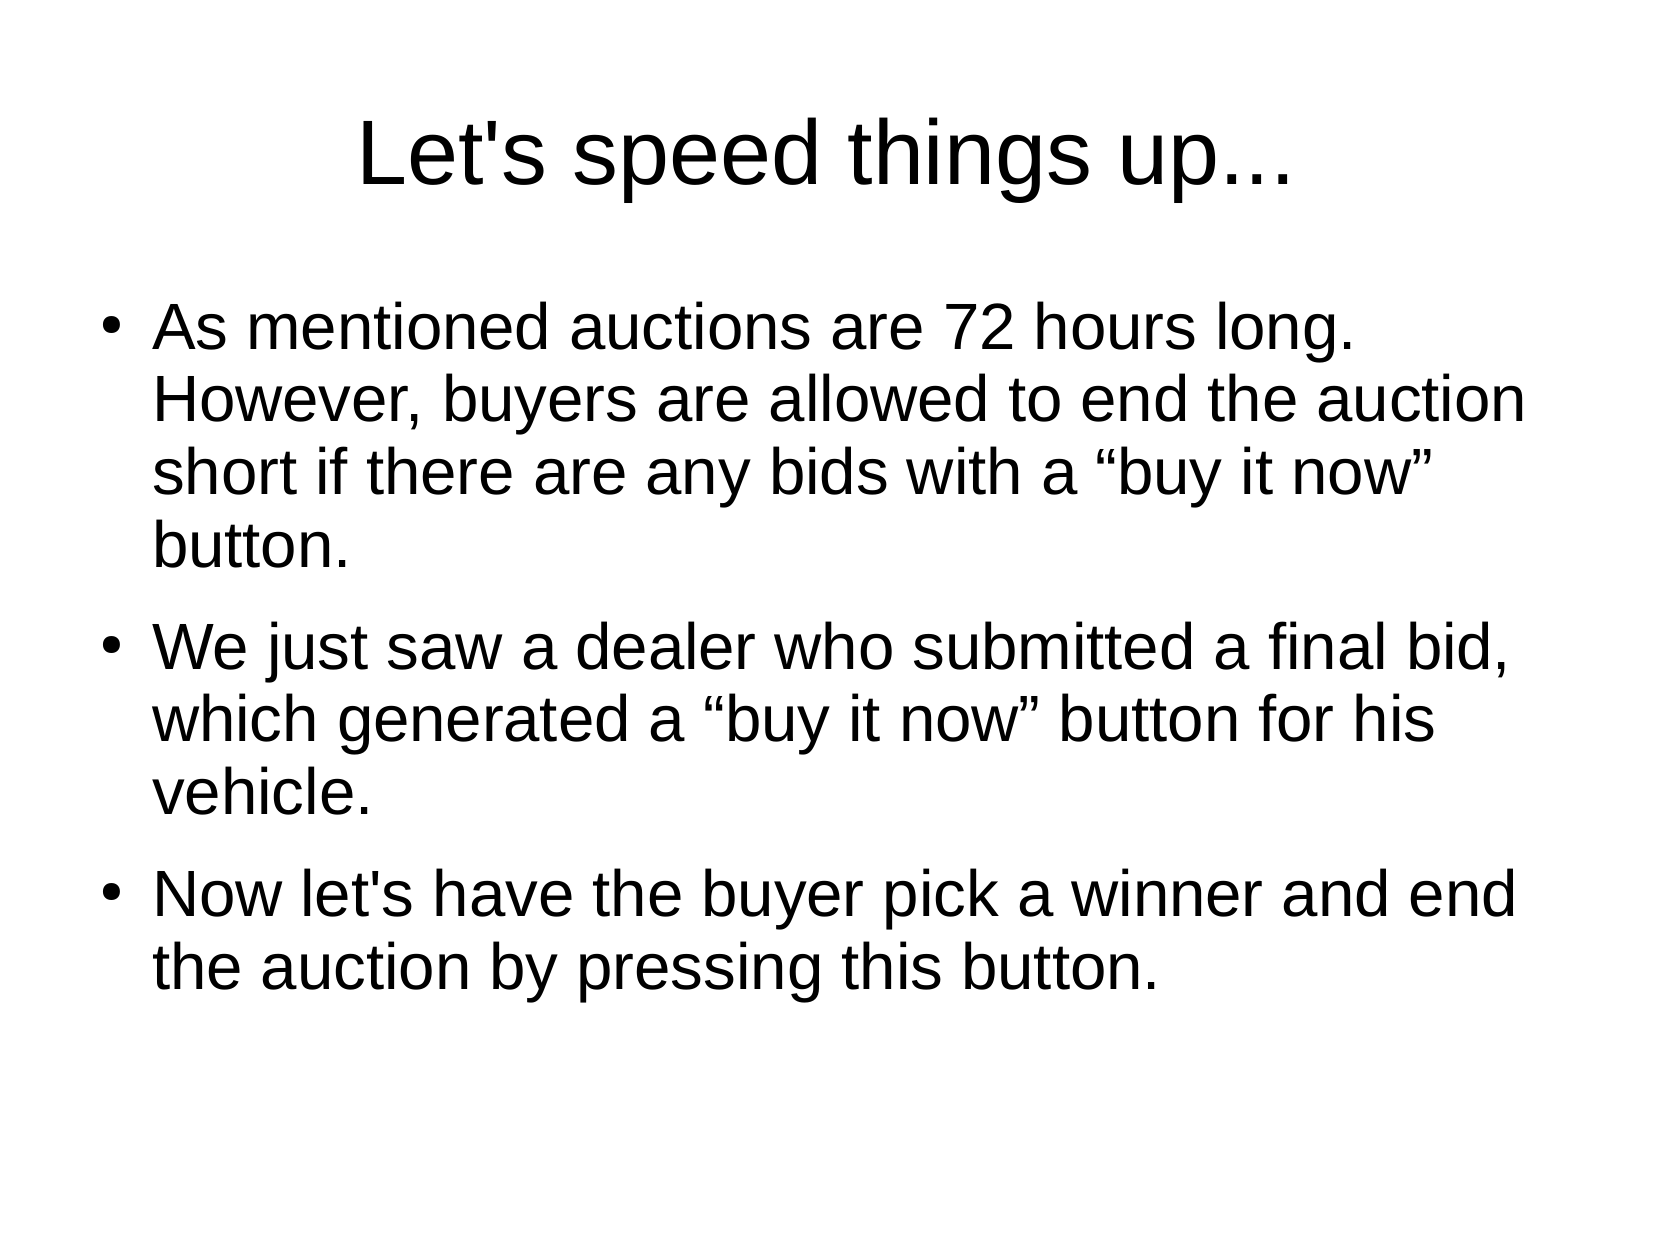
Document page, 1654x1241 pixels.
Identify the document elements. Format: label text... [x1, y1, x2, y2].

title Let's speed things up... [82, 49, 1571, 257]
list As mentioned auctions are 72 hours long. However, buyers are allowed to end the auction short if there are any bids with a “buy it now” button. We just saw a dealer who submitted a final bid, which generated a “buy it now” button for his vehicle. Now let's have the buyer pick a winner and end the auction by pressing this button. [82, 290, 1571, 1010]
